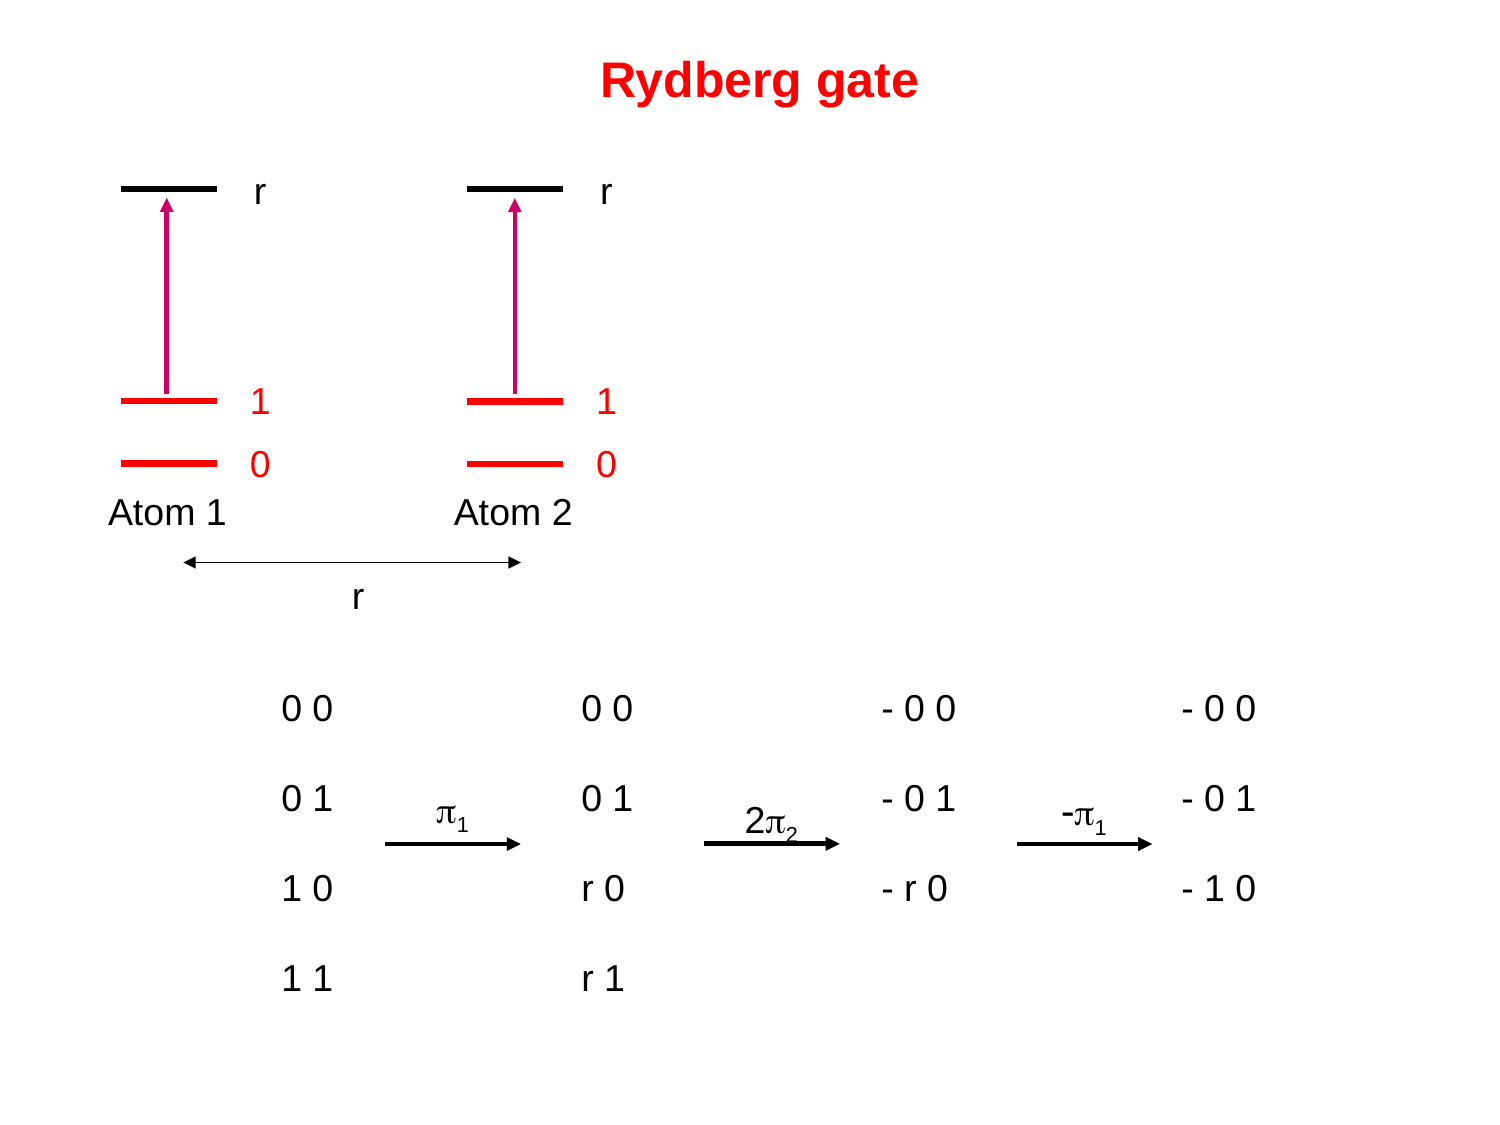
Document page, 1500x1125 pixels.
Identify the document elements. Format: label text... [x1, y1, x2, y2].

text_box r [585, 159, 628, 220]
text_box 1 [581, 369, 632, 431]
text_box 1 [421, 778, 484, 845]
text_box 0 0 0 0 - 0 0 - 0 0 0 1 0 1 - 0 1 - 0 1 1 0 r 0 - r 0 - 1 0 1 1 r 1 [266, 676, 1272, 1008]
text_box -1 [1046, 780, 1122, 848]
text_box 1 [235, 369, 286, 430]
text_box Atom 2 [439, 479, 588, 541]
text_box Atom 1 [93, 479, 242, 541]
text_box 0 [235, 431, 286, 493]
text_box r [337, 564, 380, 625]
text_box 22 [729, 788, 813, 855]
text_box Rydberg gate [585, 39, 935, 116]
text_box r [239, 159, 282, 220]
text_box 0 [581, 432, 632, 493]
